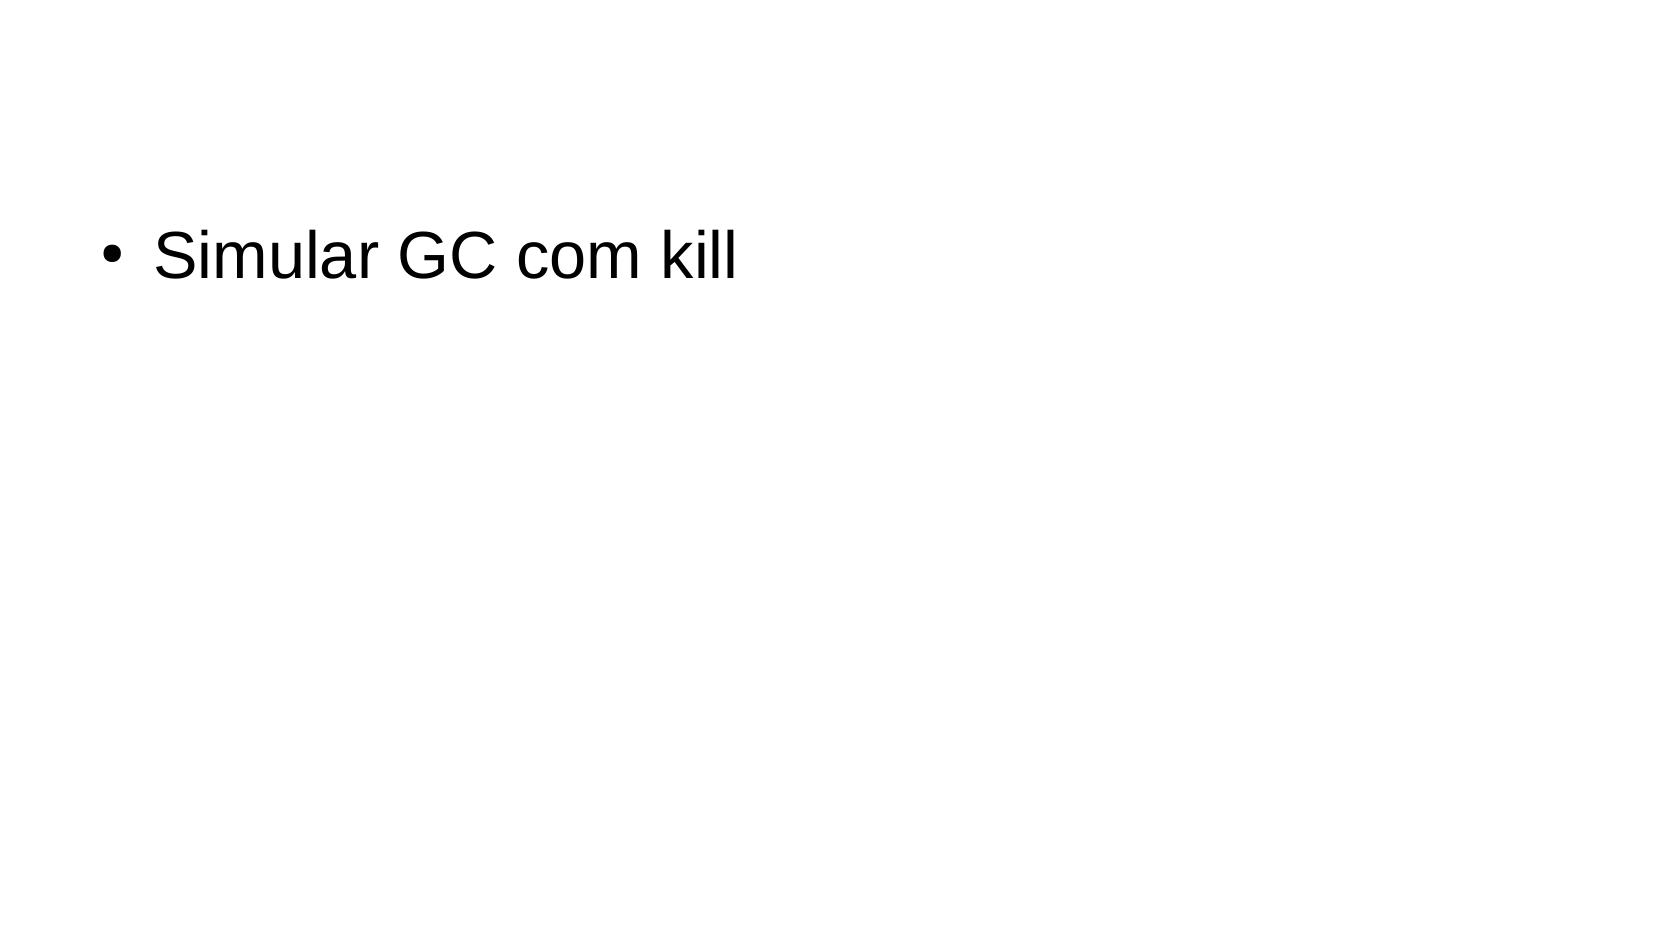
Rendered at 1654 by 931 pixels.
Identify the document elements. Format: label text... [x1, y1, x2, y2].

list Simular GC com kill [82, 217, 1571, 758]
